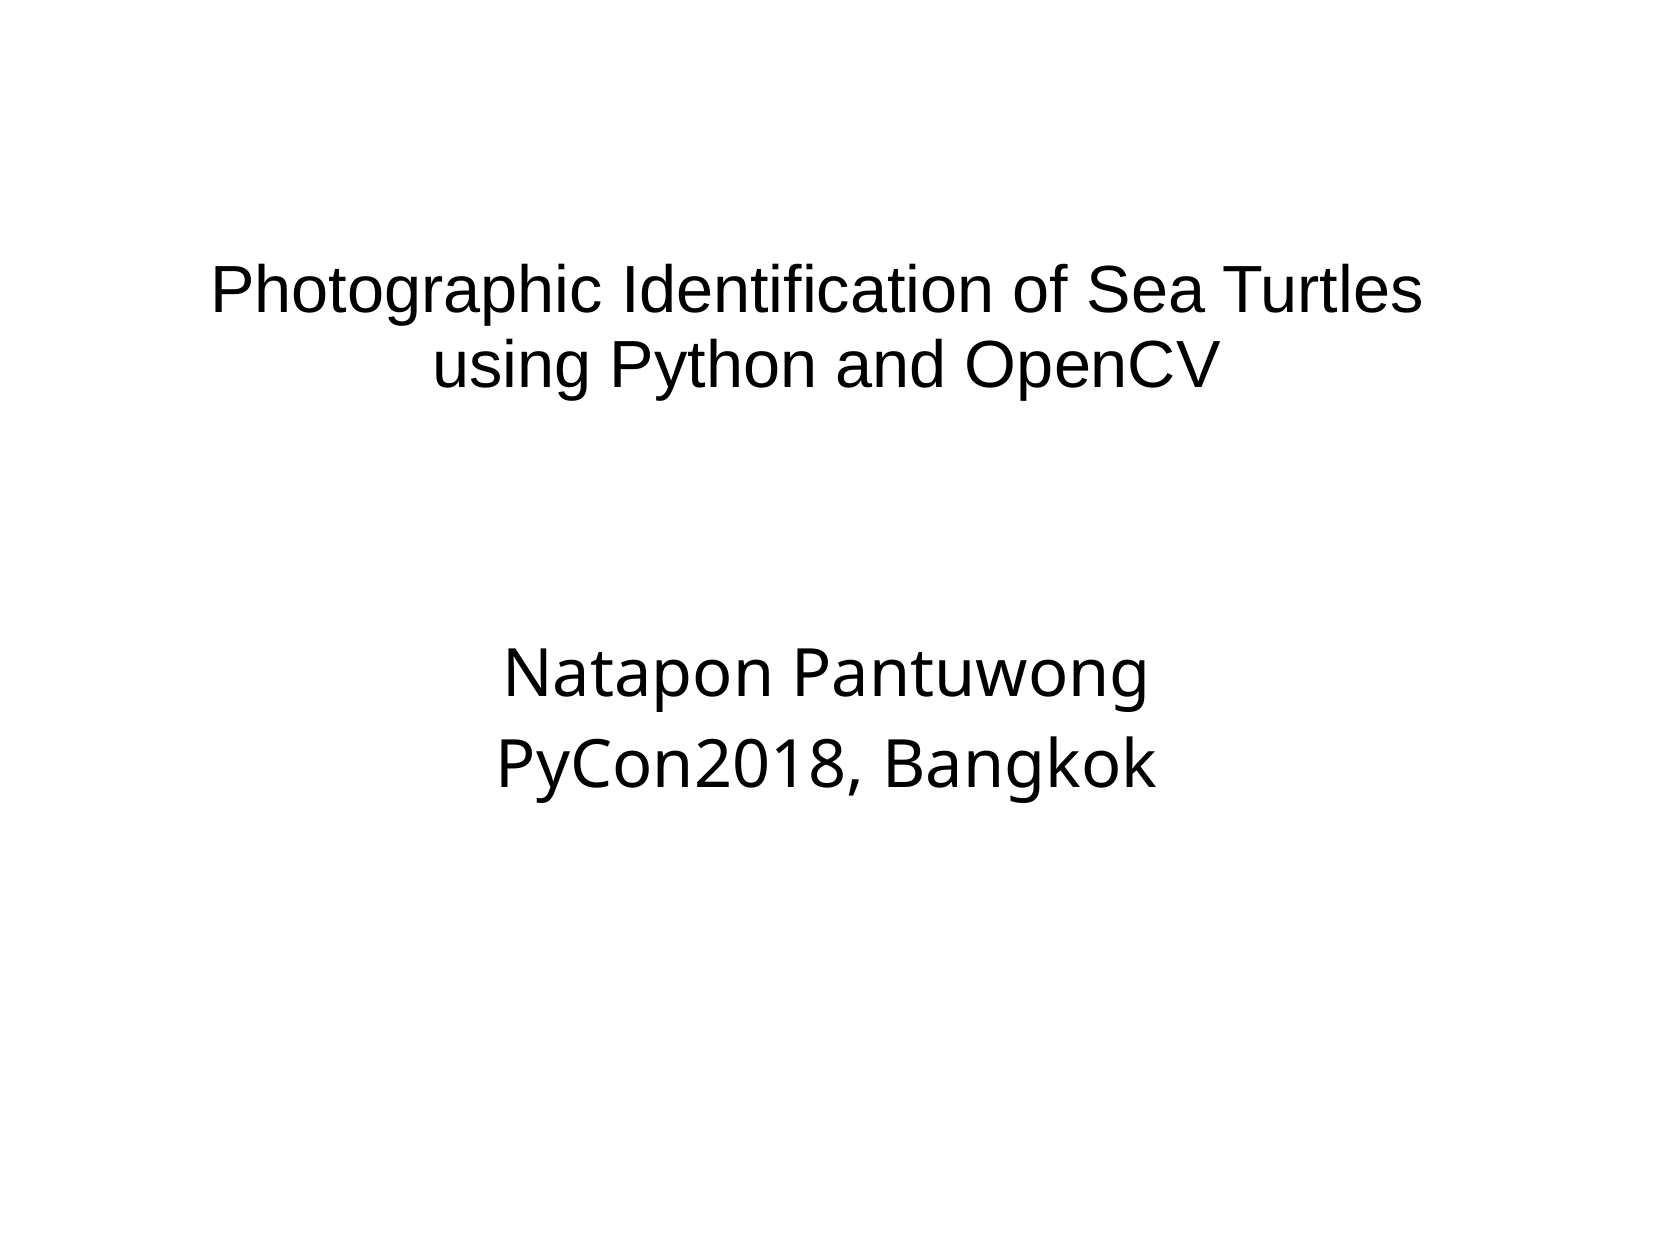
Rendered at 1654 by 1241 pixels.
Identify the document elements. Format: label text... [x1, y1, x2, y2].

subtitle Photographic Identification of Sea Turtles using Python and OpenCV Natapon Pantuwong PyCon2018, Bangkok [82, 49, 1571, 1010]
